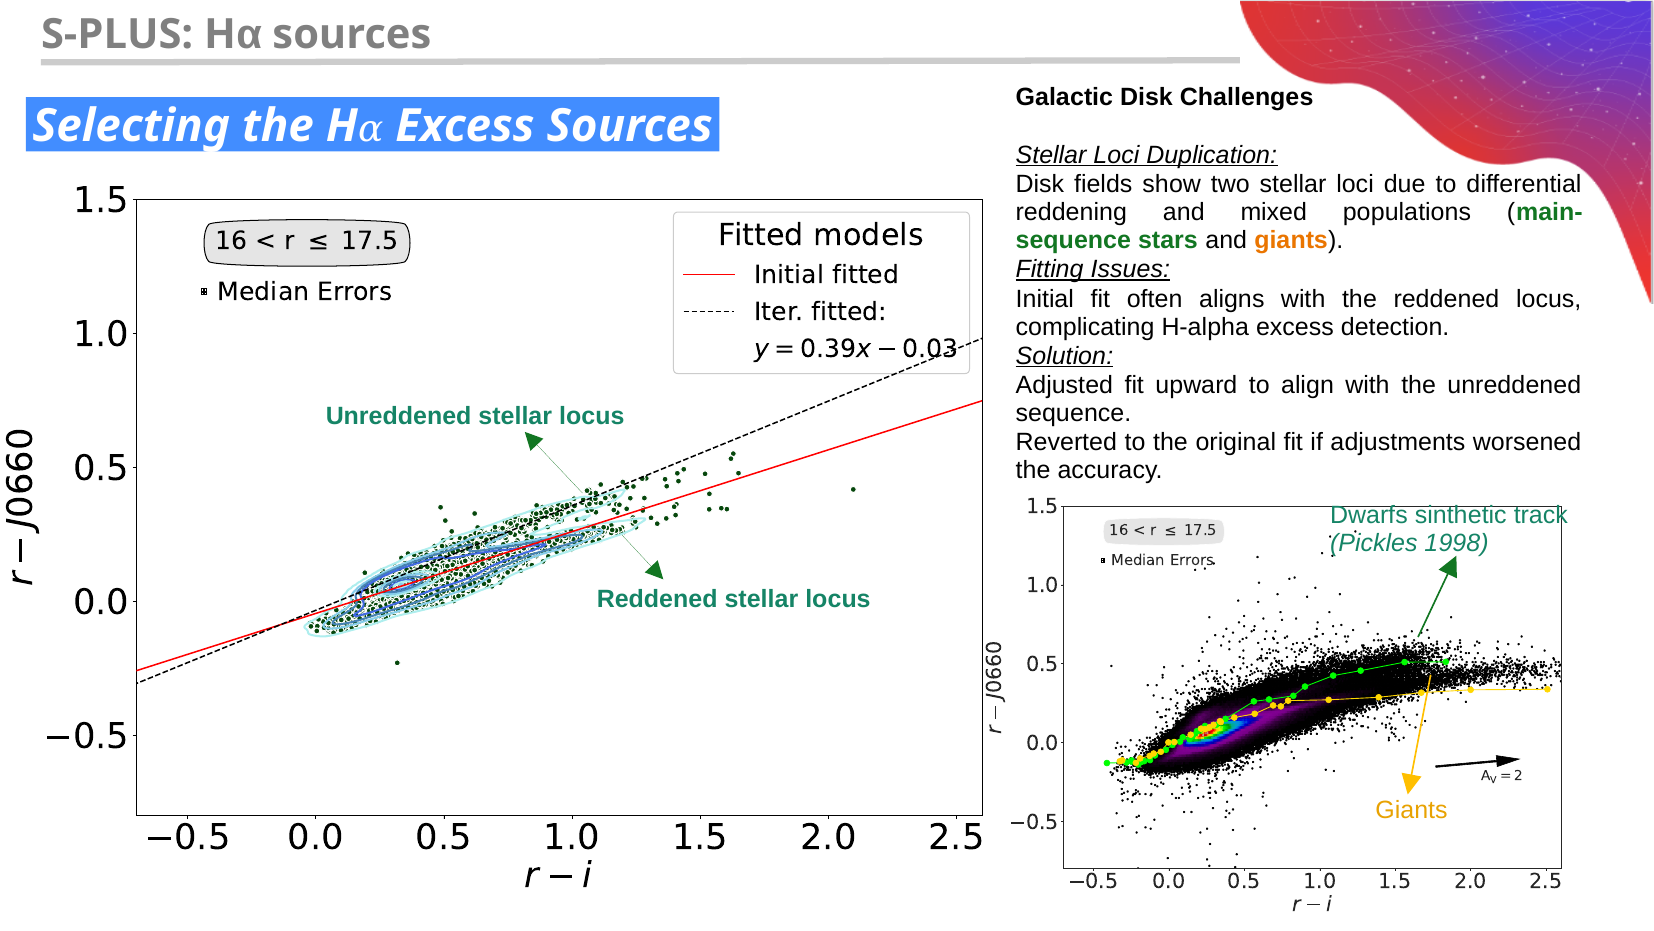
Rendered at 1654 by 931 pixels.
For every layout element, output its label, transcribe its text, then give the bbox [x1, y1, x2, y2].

text_box Giants [1360, 788, 1476, 834]
text_box S-PLUS: Hα sources [26, 0, 477, 72]
text_box Unreddened stellar locus [311, 393, 653, 465]
text_box Reddened stellar locus [582, 577, 906, 648]
picture [1240, 0, 1654, 304]
text_box Galactic Disk Challenges Stellar Loci Duplication: Disk fields show two stellar loci due to differential reddening and mixed populations (main-sequence stars and giants). Fitting Issues: Initial fit often aligns with the reddened locus, complicating H-alpha excess detection. Solution: Adjusted fit upward to align with the unreddened sequence. Reverted to the original fit if adjustments worsened the accuracy. [1000, 75, 1598, 539]
picture [0, 179, 1572, 921]
text_box Dwarfs sinthetic track (Pickles 1998) [1315, 492, 1584, 676]
text_box Selecting the H𝛼 Excess Sources [25, 97, 720, 152]
